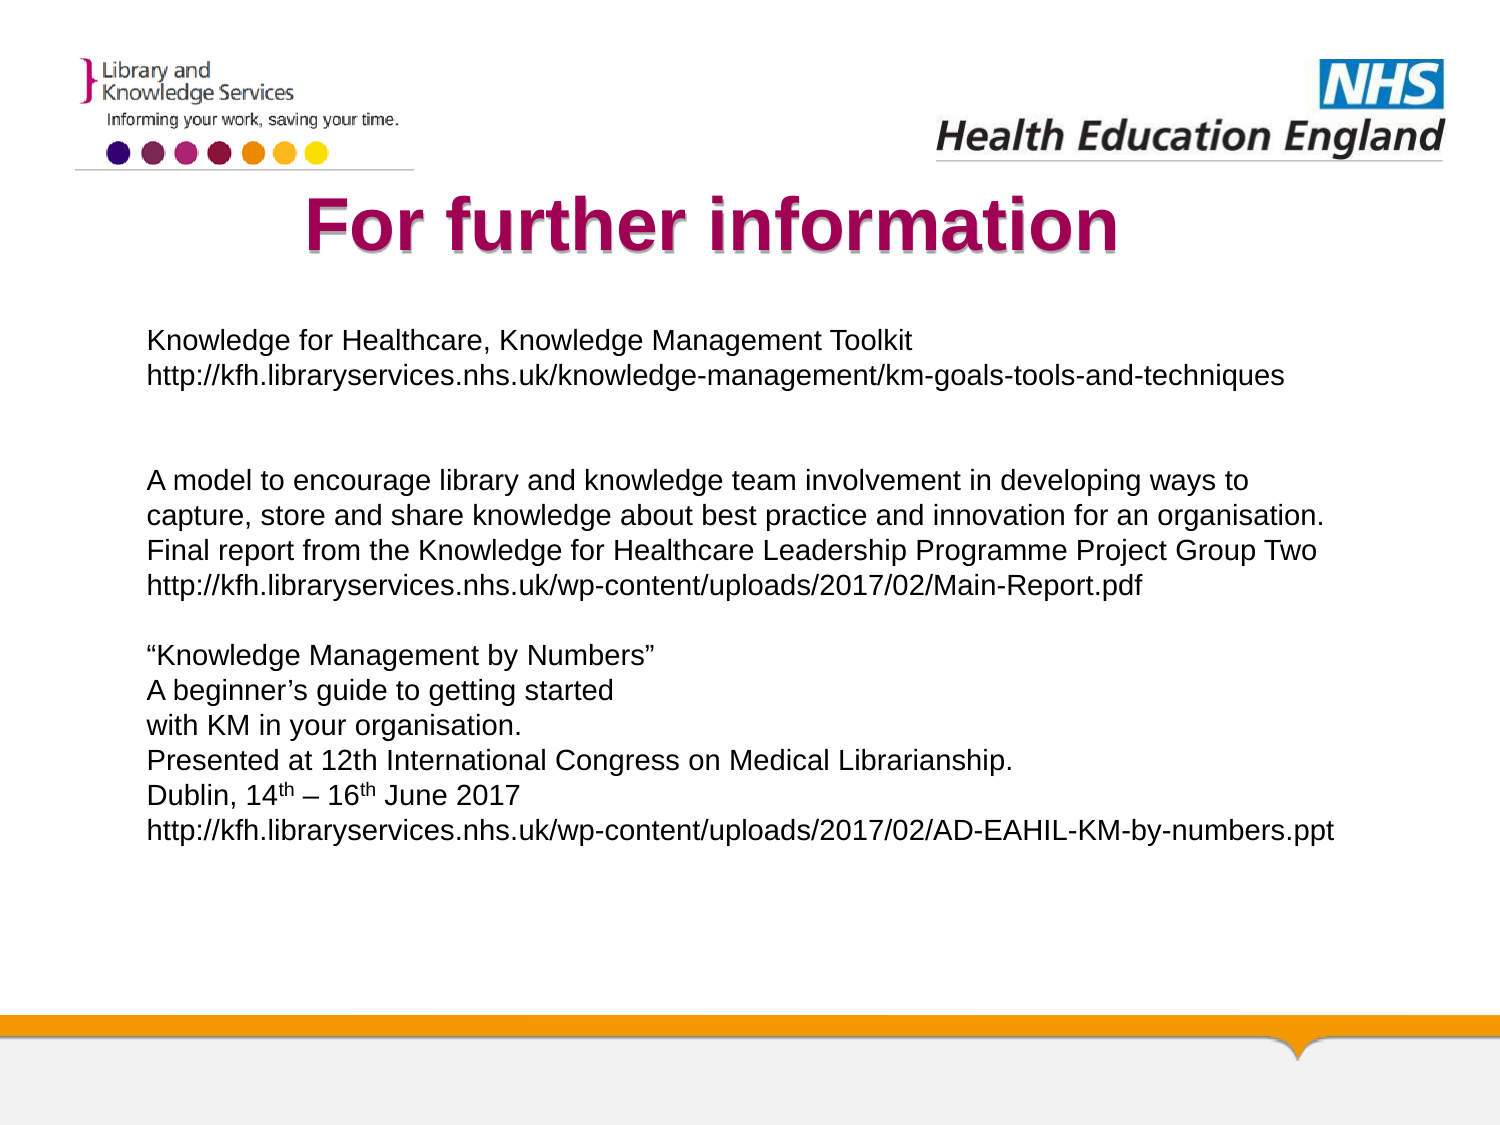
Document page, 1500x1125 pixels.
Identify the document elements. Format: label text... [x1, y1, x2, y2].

text_box Knowledge for Healthcare, Knowledge Management Toolkit http://kfh.libraryservices.nhs.uk/knowledge-management/km-goals-tools-and-techniques A model to encourage library and knowledge team involvement in developing ways to capture, store and share knowledge about best practice and innovation for an organisation. Final report from the Knowledge for Healthcare Leadership Programme Project Group Two http://kfh.libraryservices.nhs.uk/wp-content/uploads/2017/02/Main-Report.pdf “Knowledge Management by Numbers” A beginner’s guide to getting started with KM in your organisation. Presented at 12th International Congress on Medical Librarianship. Dublin, 14th – 16th June 2017 http://kfh.libraryservices.nhs.uk/wp-content/uploads/2017/02/AD-EAHIL-KM-by-numbers.ppt [131, 314, 1353, 1125]
picture [75, 54, 416, 169]
title For further information [75, 168, 1500, 280]
